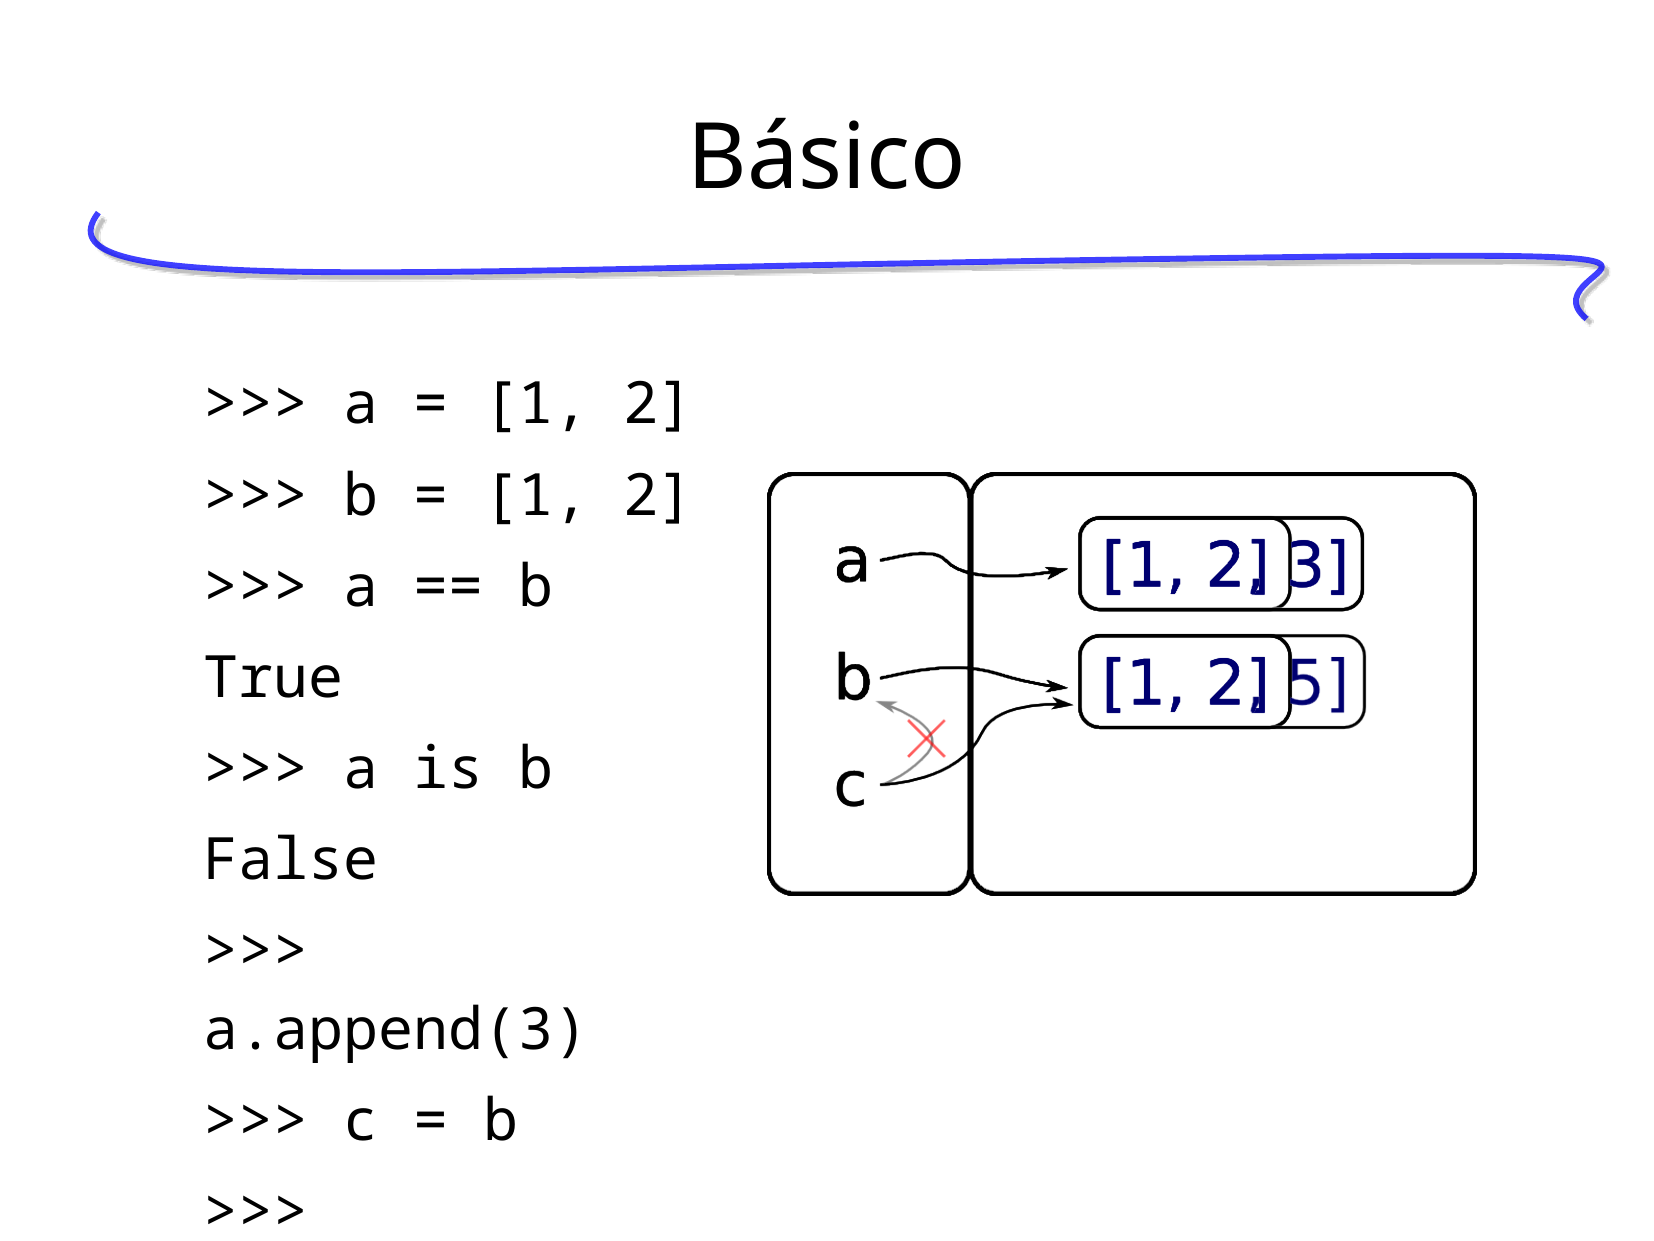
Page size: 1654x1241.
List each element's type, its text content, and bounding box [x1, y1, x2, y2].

picture [767, 472, 1477, 896]
title Básico [82, 49, 1571, 257]
text_box >>> a = [1, 2] >>> b = [1, 2] >>> a == b True >>> a is b False >>> a.append(3) >>> c = b >>> c.append(5) >>> b [1, 2, 5] [188, 354, 709, 1128]
